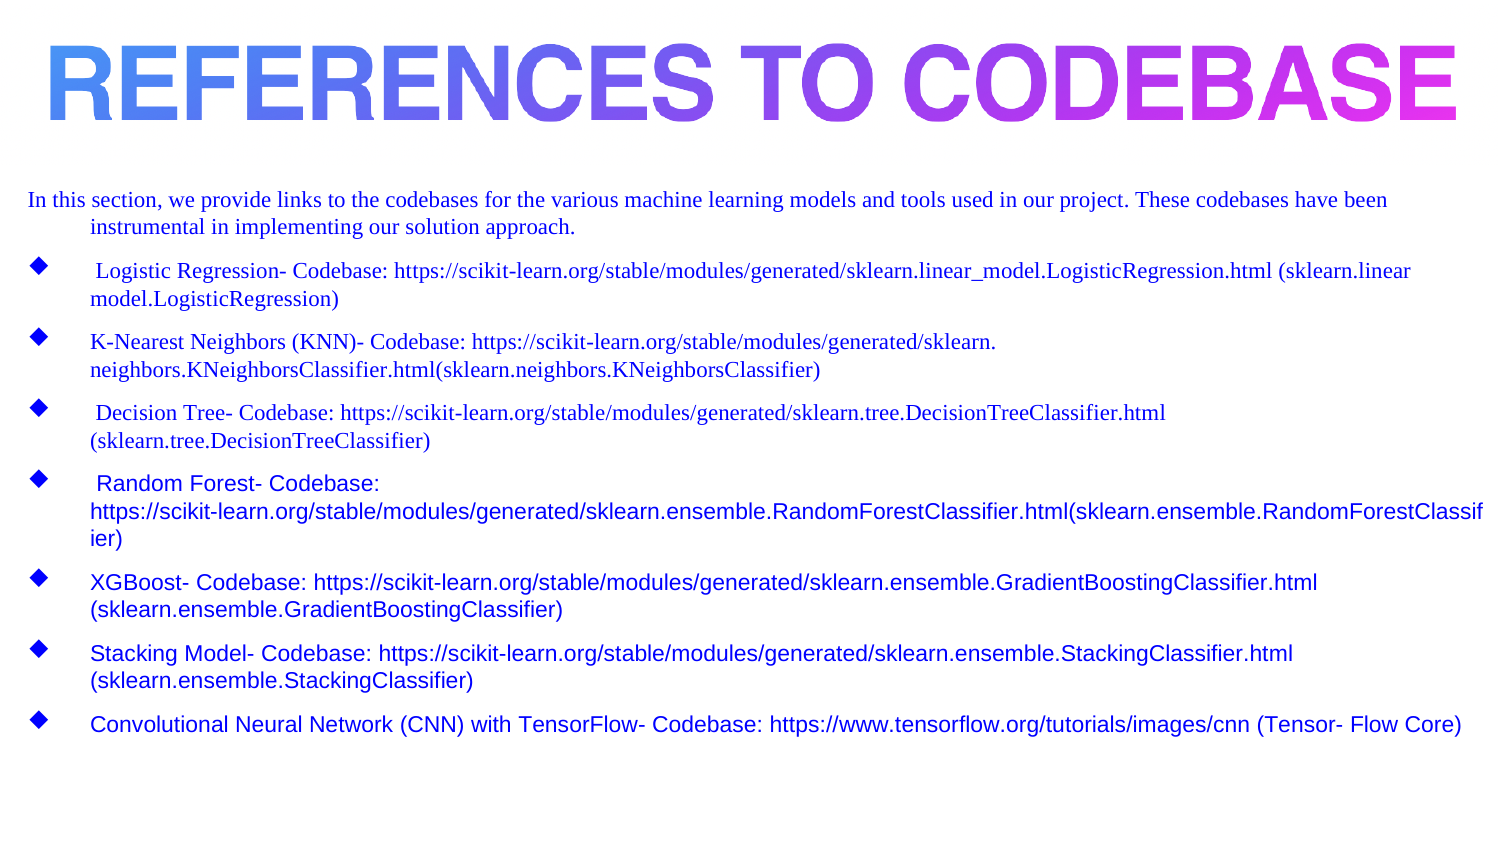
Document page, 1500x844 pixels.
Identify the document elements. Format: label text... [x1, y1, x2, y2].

text_box In this section, we provide links to the codebases for the various machine learning models and tools used in our project. These codebases have been instrumental in implementing our solution approach. Logistic Regression- Codebase: https://scikit-learn.org/stable/modules/generated/sklearn.linear_model.LogisticRegression.html (sklearn.linear model.LogisticRegression) K-Nearest Neighbors (KNN)- Codebase: https://scikit-learn.org/stable/modules/generated/sklearn. neighbors.KNeighborsClassifier.html(sklearn.neighbors.KNeighborsClassifier) Decision Tree- Codebase: https://scikit-learn.org/stable/modules/generated/sklearn.tree.DecisionTreeClassifier.html (sklearn.tree.DecisionTreeClassifier) Random Forest- Codebase: https://scikit-learn.org/stable/modules/generated/sklearn.ensemble.RandomForestClassifier.html(sklearn.ensemble.RandomForestClassifier) XGBoost- Codebase: https://scikit-learn.org/stable/modules/generated/sklearn.ensemble.GradientBoostingClassifier.html (sklearn.ensemble.GradientBoostingClassifier) Stacking Model- Codebase: https://scikit-learn.org/stable/modules/generated/sklearn.ensemble.StackingClassifier.html (sklearn.ensemble.StackingClassifier) Convolutional Neural Network (CNN) with TensorFlow- Codebase: https://www.tensorflow.org/tutorials/images/cnn (Tensor- Flow Core) [0, 177, 1500, 844]
picture [0, 4, 1498, 165]
